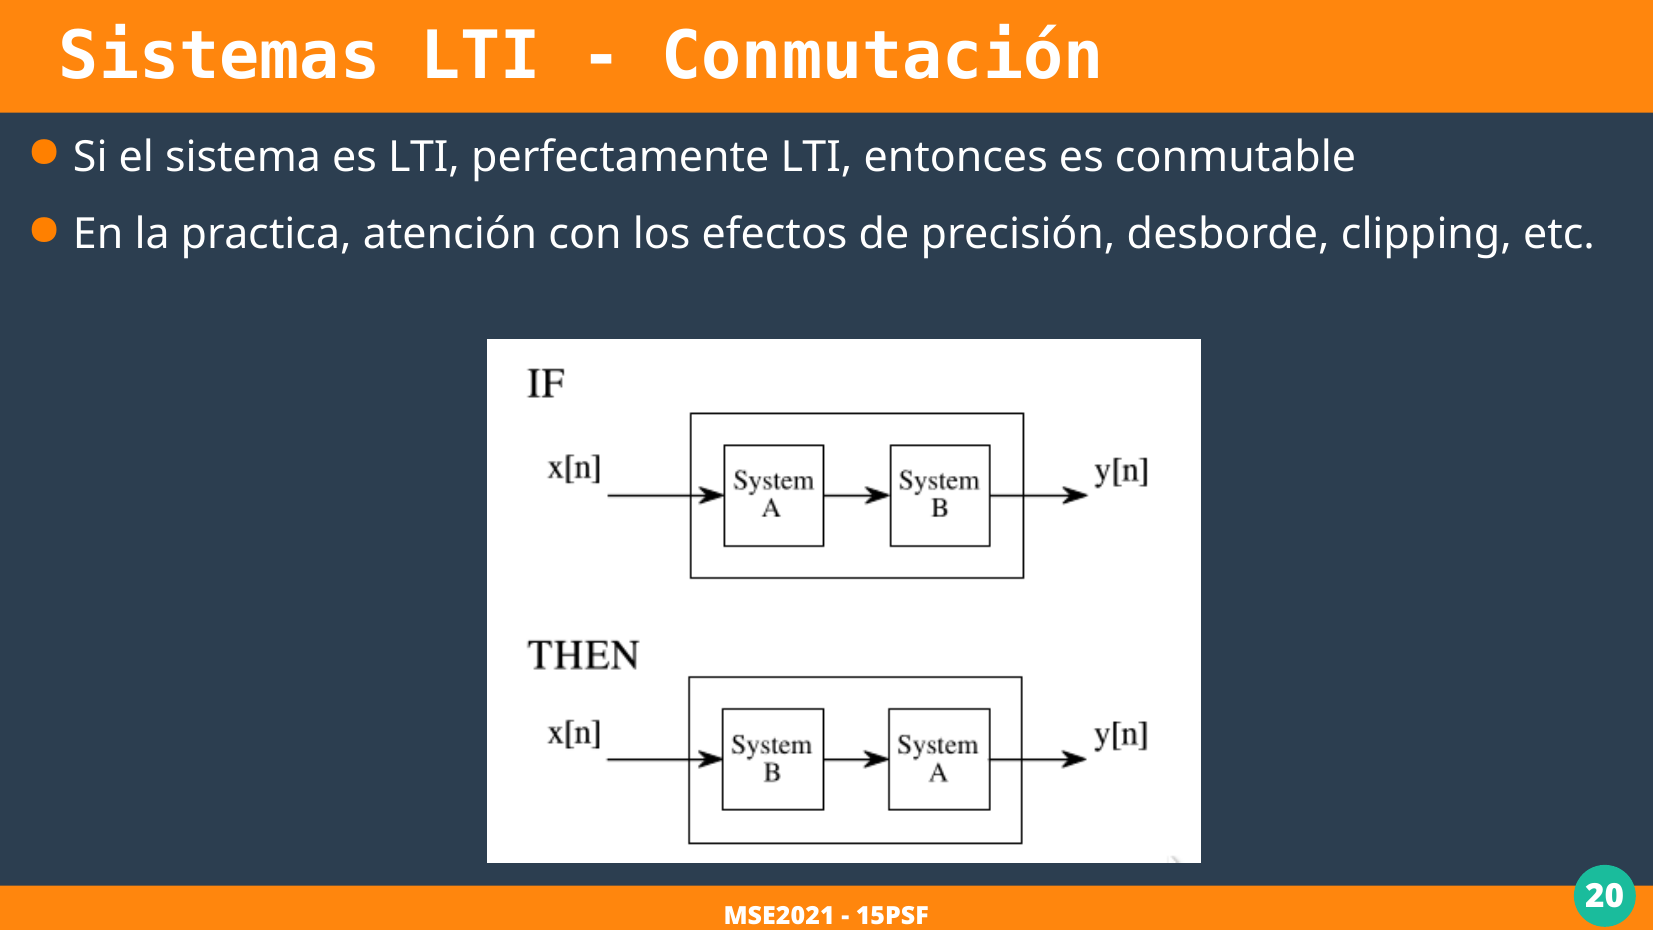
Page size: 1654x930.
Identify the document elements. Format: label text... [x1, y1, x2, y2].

title Sistemas LTI - Conmutación [58, 16, 1594, 125]
list Si el sistema es LTI, perfectamente LTI, entonces es conmutable En la practica, atención con los efectos de precisión, desborde, clipping, etc. [11, 125, 1612, 301]
picture [487, 339, 1201, 863]
